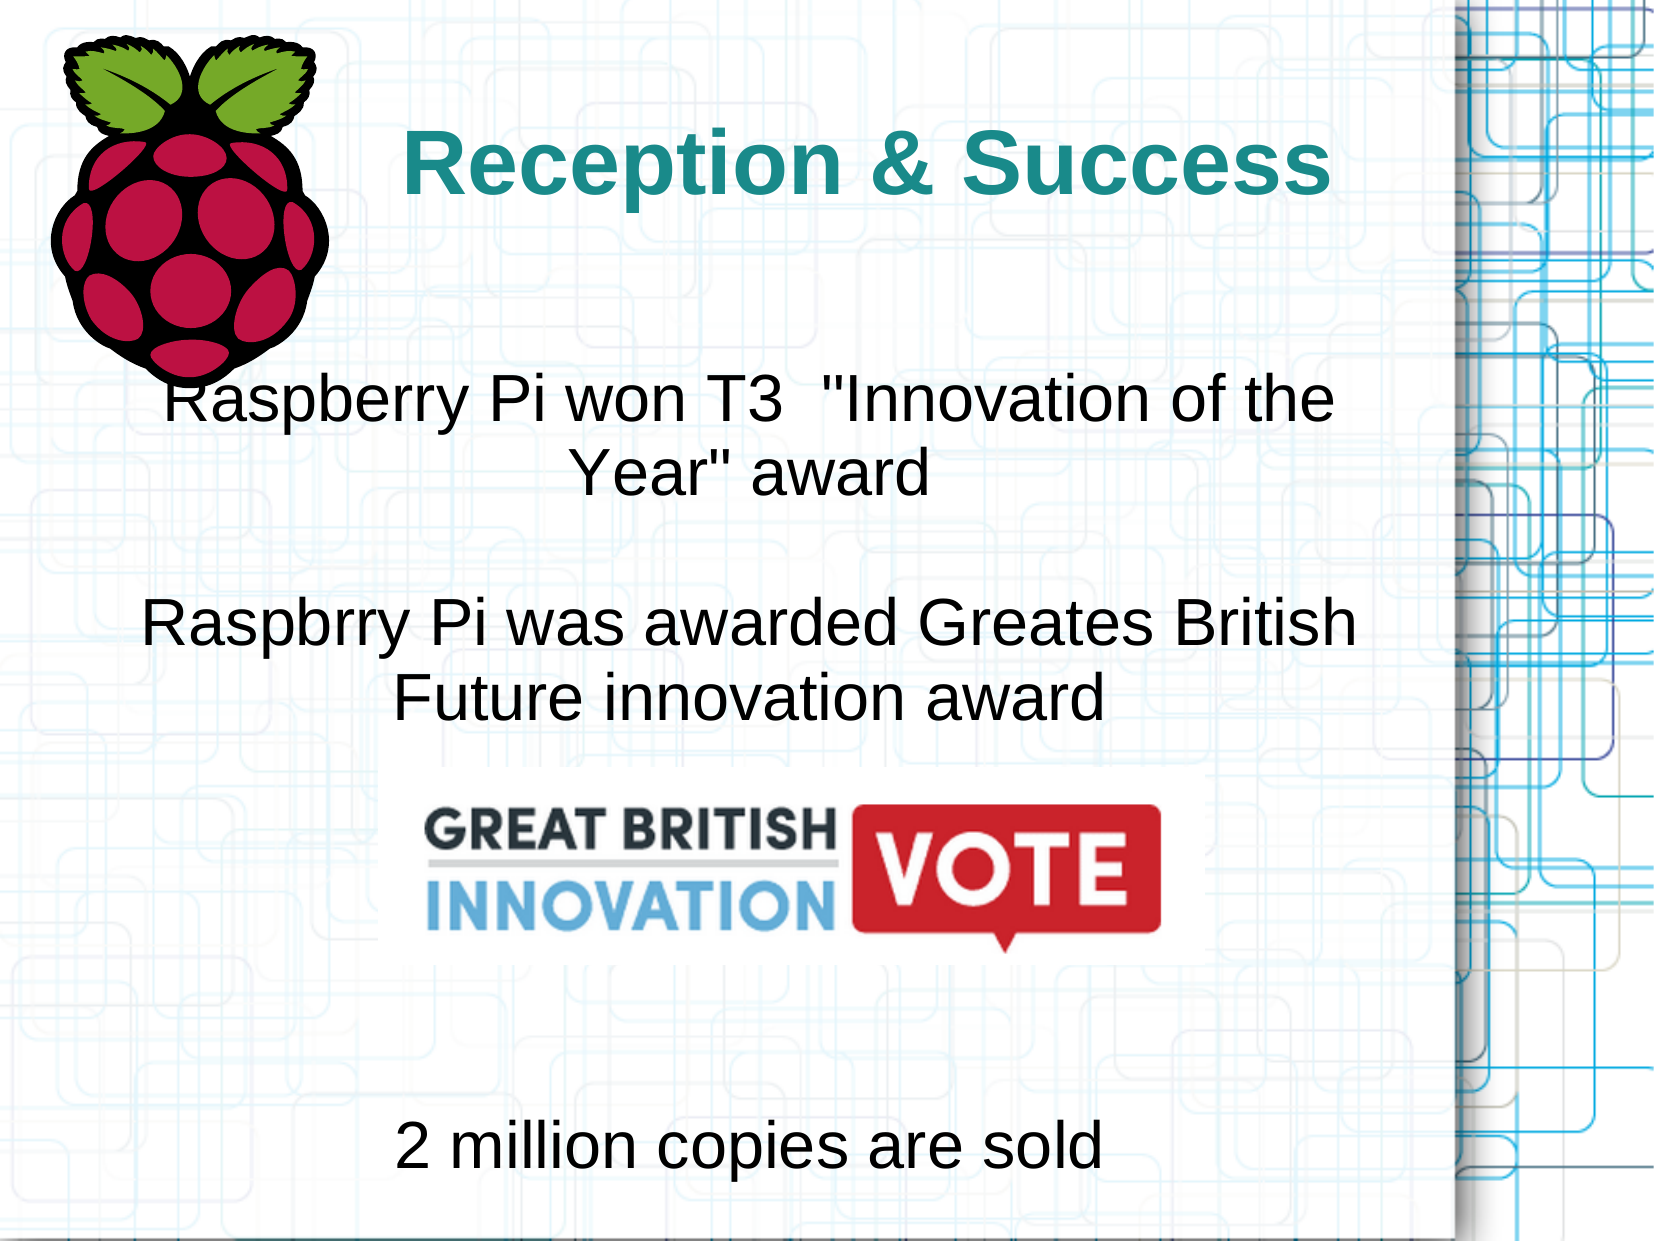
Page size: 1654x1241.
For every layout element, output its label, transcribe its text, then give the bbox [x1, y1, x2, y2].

subtitle Raspberry Pi won T3 "Innovation of the Year" award Raspbrry Pi was awarded Greates British Future innovation award 2 million copies are sold [82, 360, 1418, 1184]
picture [0, 0, 1654, 1241]
title Reception & Success [331, 59, 1548, 267]
